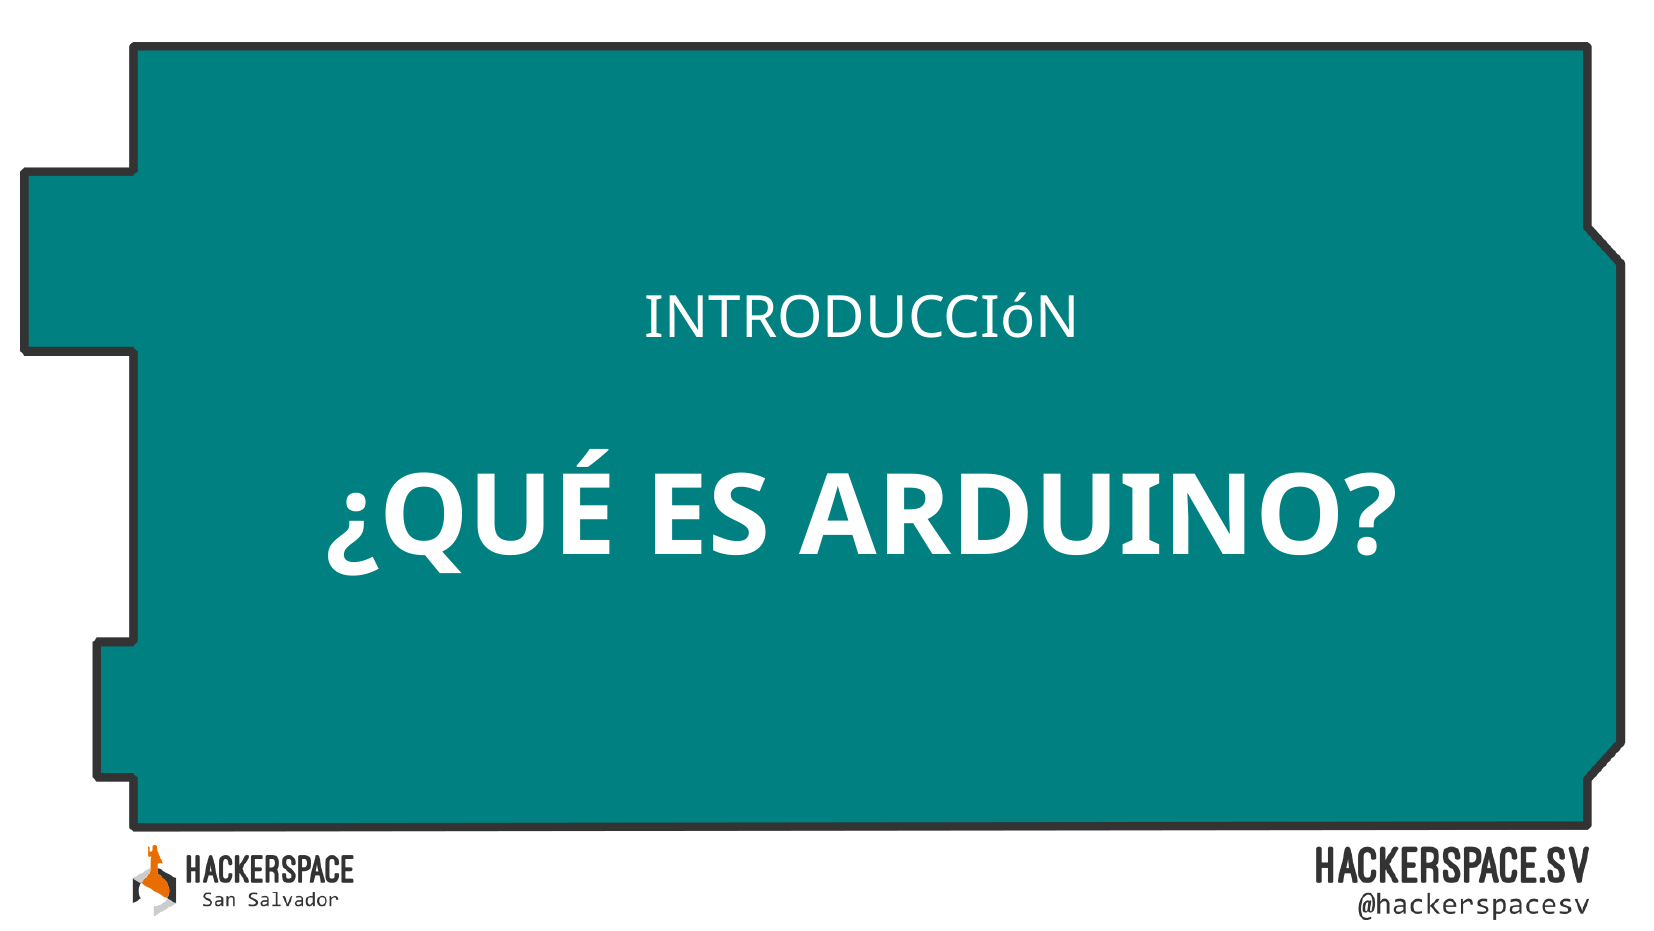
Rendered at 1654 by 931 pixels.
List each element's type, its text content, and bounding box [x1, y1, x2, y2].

picture [0, 0, 1654, 931]
subtitle INTRODUCCIóN ¿QUÉ ES ARDUINO? [153, 71, 1571, 792]
